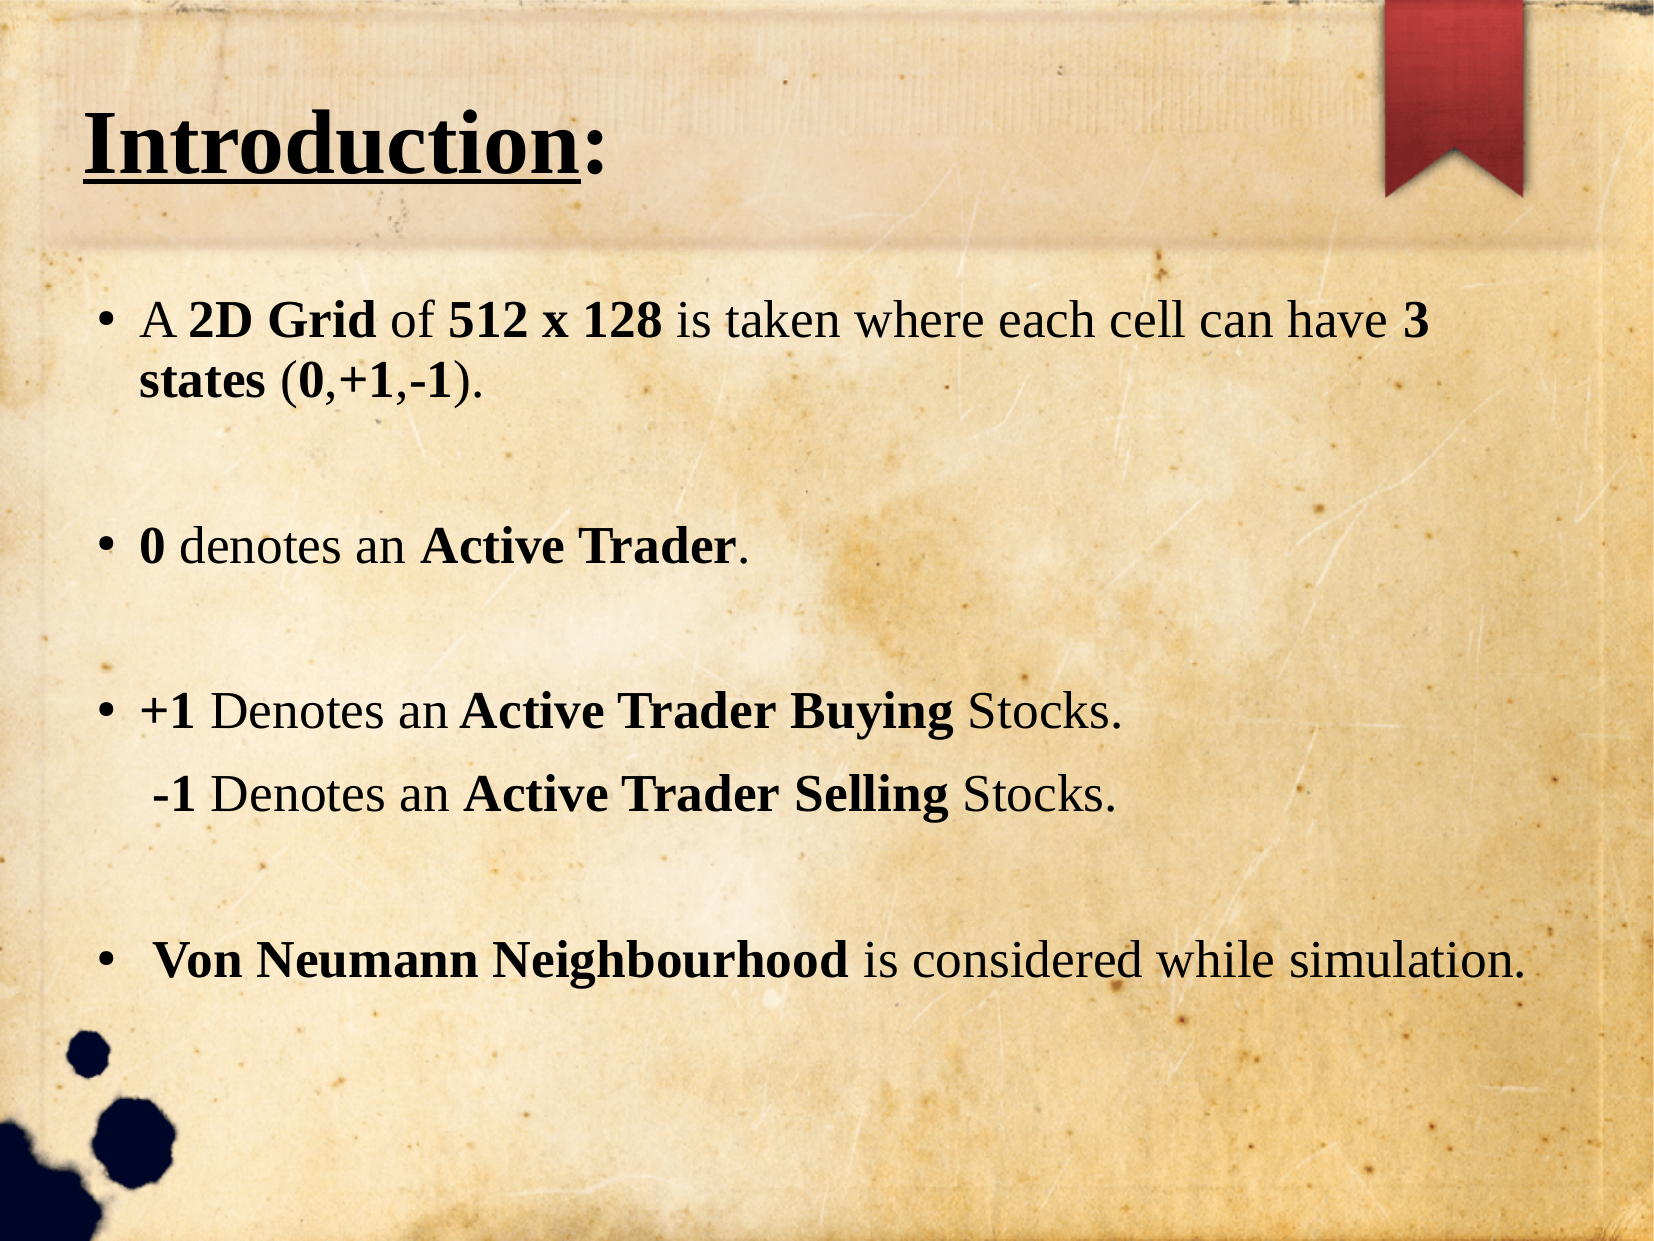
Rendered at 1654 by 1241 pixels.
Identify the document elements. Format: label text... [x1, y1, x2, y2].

list A 2D Grid of 512 x 128 is taken where each cell can have 3 states (0,+1,-1). 0 denotes an Active Trader. +1 Denotes an Active Trader Buying Stocks. -1 Denotes an Active Trader Selling Stocks. Von Neumann Neighbourhood is considered while simulation. [82, 290, 1538, 1010]
title Introduction: [82, 49, 1347, 237]
picture [0, 0, 1654, 1241]
